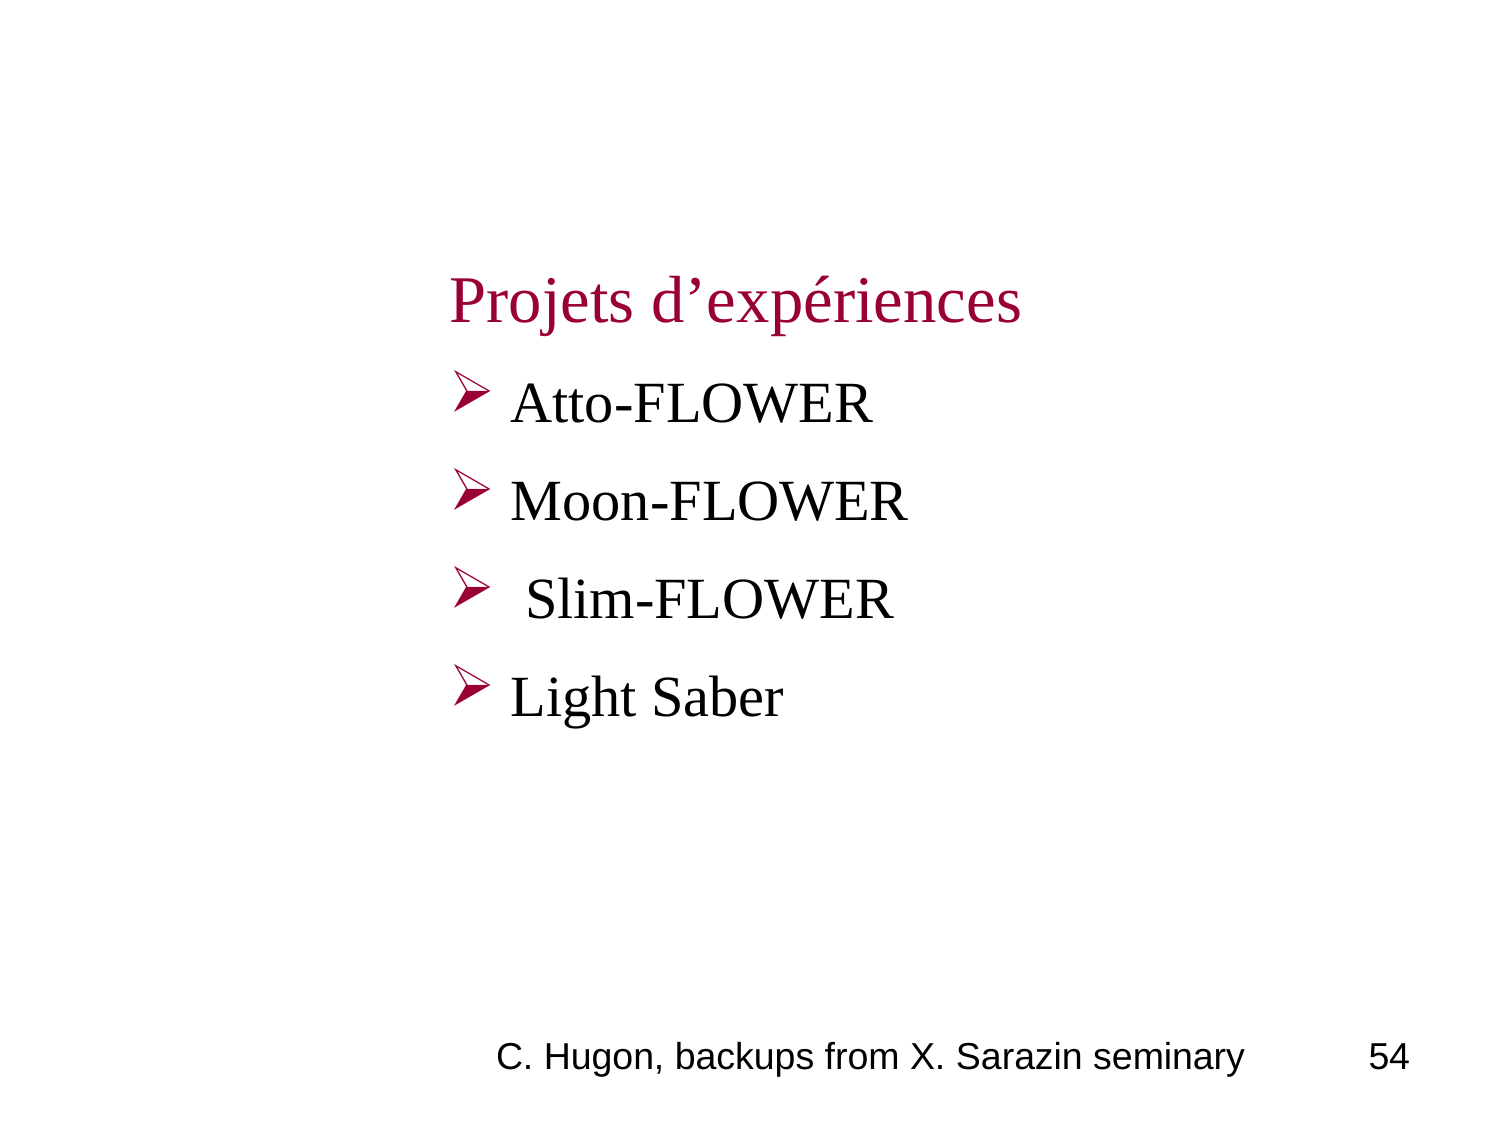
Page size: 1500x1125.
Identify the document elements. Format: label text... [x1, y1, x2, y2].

text_box Projets d’expériences Atto-FLOWER Moon-FLOWER Slim-FLOWER Light Saber [434, 216, 1039, 736]
